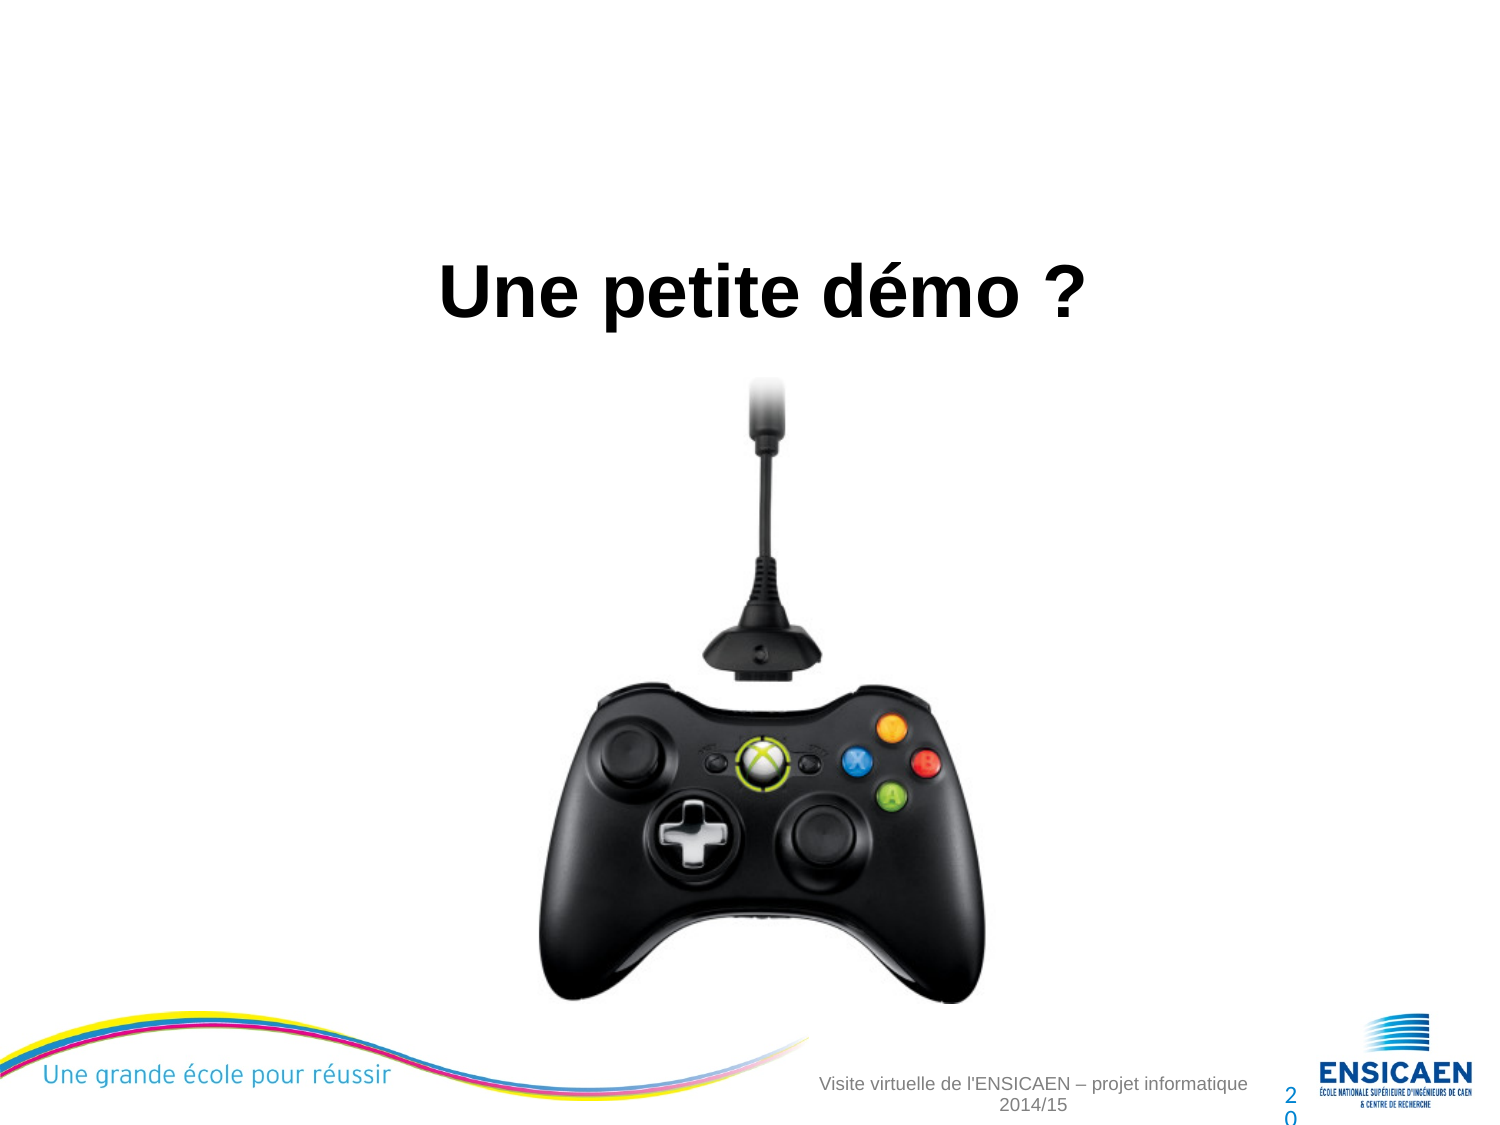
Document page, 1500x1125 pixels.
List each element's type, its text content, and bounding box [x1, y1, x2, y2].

picture [206, 416, 1319, 1004]
text_box Visite virtuelle de l'ENSICAEN – projet informatique 2014/15 [767, 1065, 1269, 1125]
picture [1316, 1011, 1475, 1110]
picture [0, 1011, 809, 1101]
title Une petite démo ? [88, 227, 1439, 416]
text_box <numéro> [1269, 1063, 1323, 1125]
